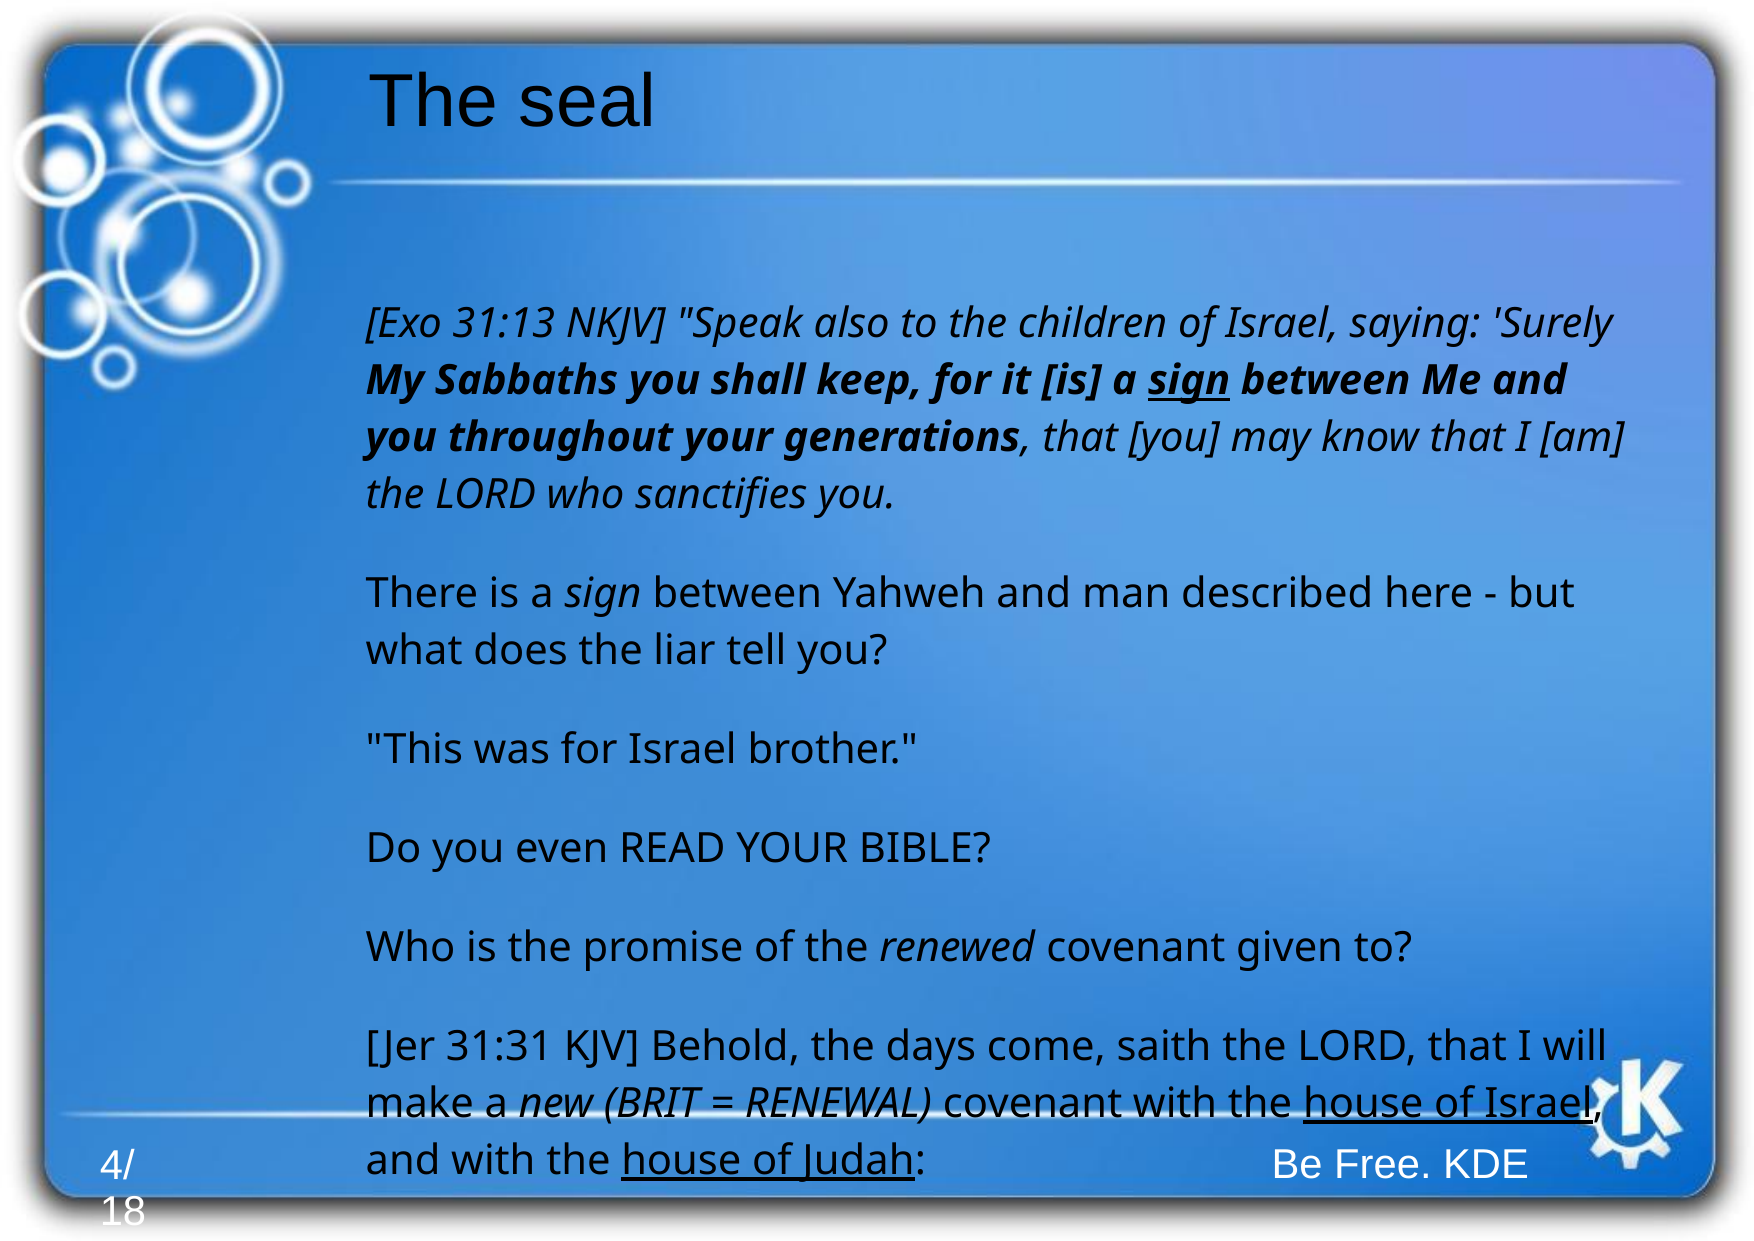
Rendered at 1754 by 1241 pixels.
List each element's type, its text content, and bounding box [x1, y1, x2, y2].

picture [0, 0, 1754, 1241]
list [Exo 31:13 NKJV] "Speak also to the children of Israel, saying: 'Surely My Sabbaths you shall keep, for it [is] a sign between Me and you throughout your generations, that [you] may know that I [am] the LORD who sanctifies you. There is a sign between Yahweh and man described here - but what does the liar tell you? "This was for Israel brother." Do you even READ YOUR BIBLE? Who is the promise of the renewed covenant given to? [Jer 31:31 KJV] Behold, the days come, saith the LORD, that I will make a new (BRIT = RENEWAL) covenant with the house of Israel, and with the house of Judah: [350, 285, 1649, 1079]
title The seal [354, 51, 1653, 176]
